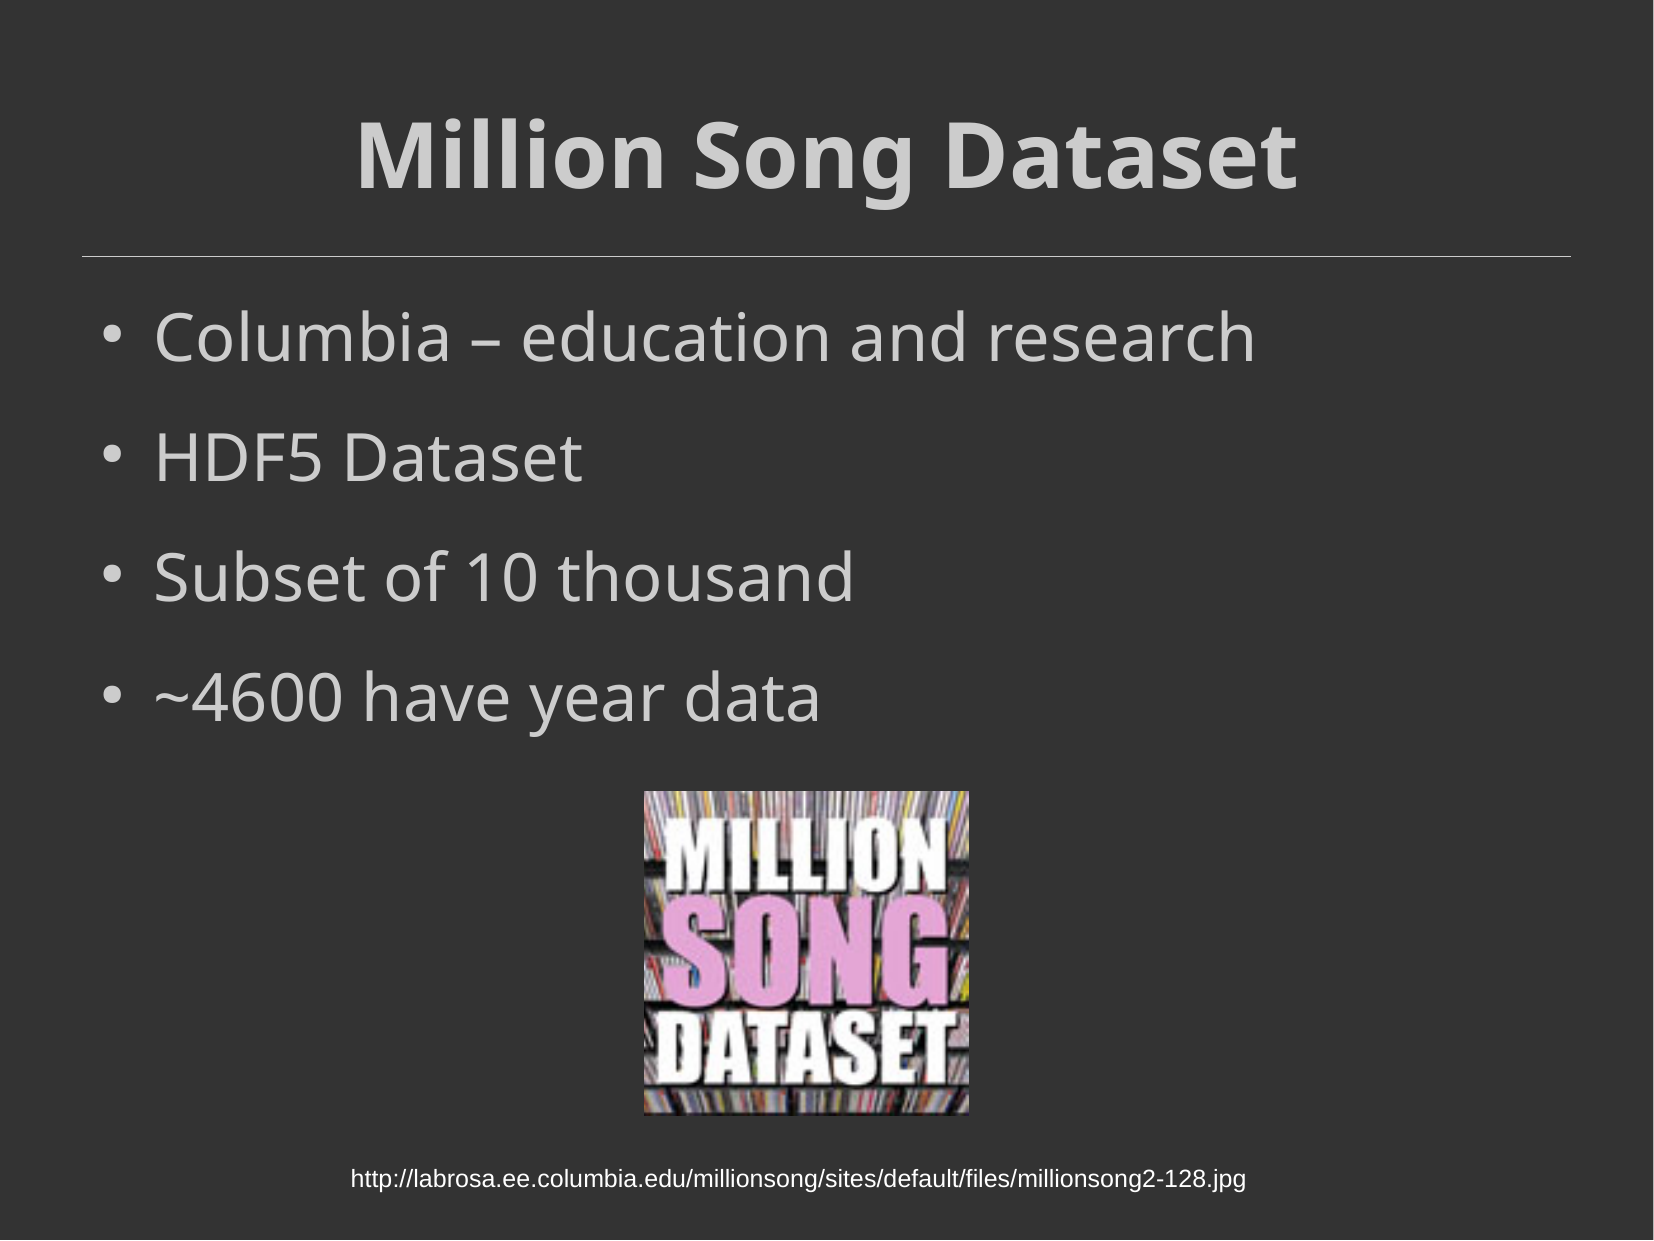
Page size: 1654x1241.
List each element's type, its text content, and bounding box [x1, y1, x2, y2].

list Columbia – education and research HDF5 Dataset Subset of 10 thousand ~4600 have year data [82, 290, 1571, 1010]
title Million Song Dataset [82, 49, 1571, 257]
picture [644, 791, 969, 1116]
text_box http://labrosa.ee.columbia.edu/millionsong/sites/default/files/millionsong2-128.jpg [335, 1157, 1264, 1201]
